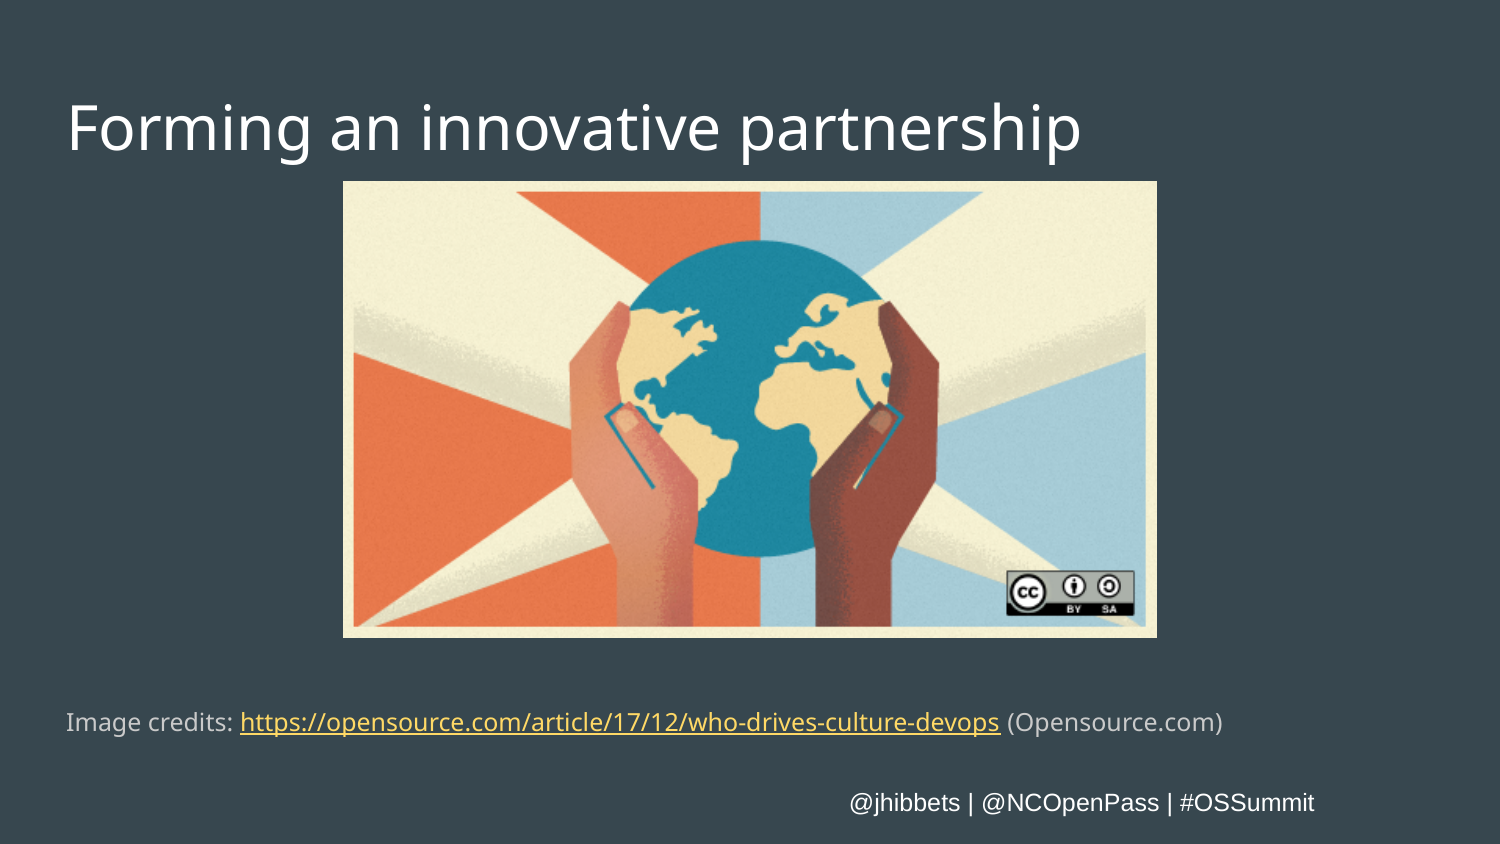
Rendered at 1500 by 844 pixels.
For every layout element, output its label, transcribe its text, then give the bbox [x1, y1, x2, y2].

text_box Image credits: https://opensource.com/article/17/12/who-drives-culture-devops (Opensource.com) [51, 686, 1449, 750]
picture [343, 181, 1157, 638]
title Forming an innovative partnership [51, 72, 1449, 167]
